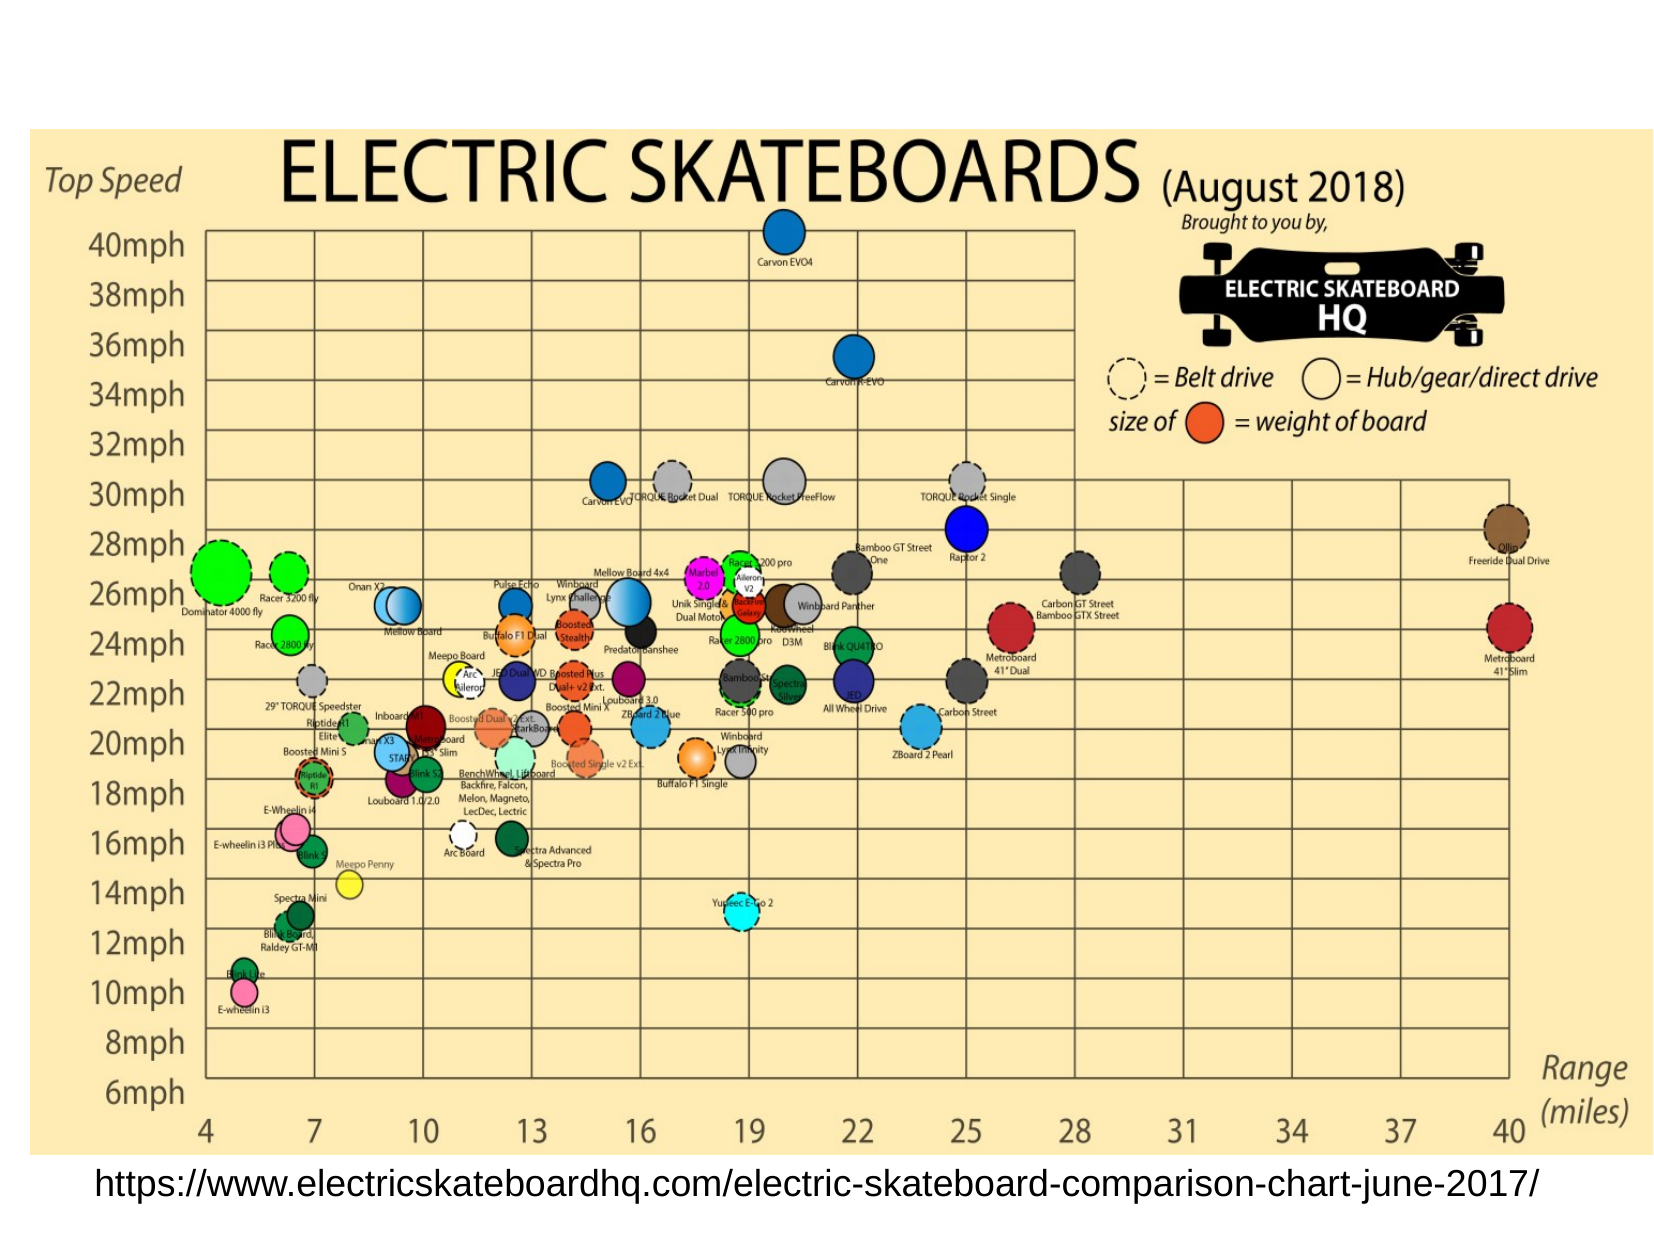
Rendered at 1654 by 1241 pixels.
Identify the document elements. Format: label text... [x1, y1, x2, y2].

picture [30, 129, 1654, 1156]
text_box https://www.electricskateboardhq.com/electric-skateboard-comparison-chart-june-2017/ [79, 1155, 1561, 1212]
